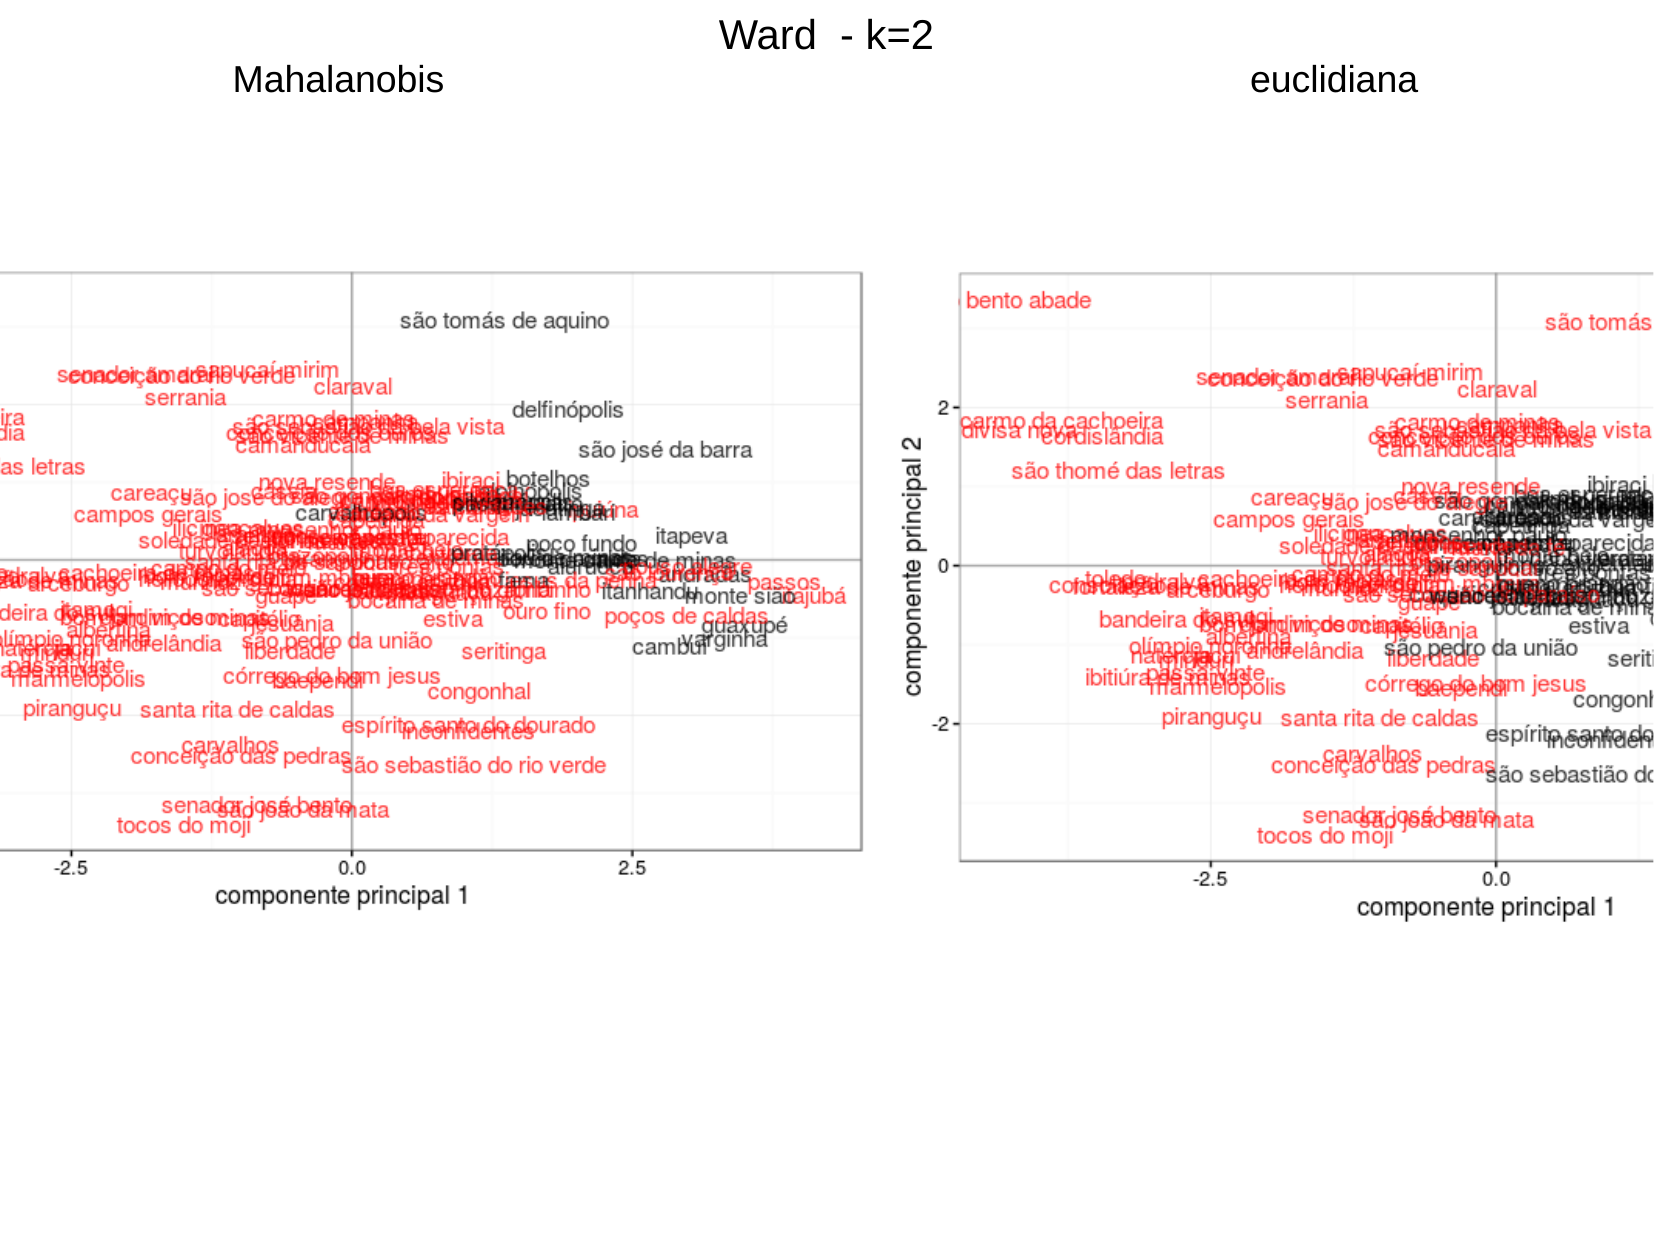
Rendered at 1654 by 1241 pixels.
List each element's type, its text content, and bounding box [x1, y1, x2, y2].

picture [885, 224, 1654, 933]
picture [0, 224, 874, 921]
title Ward - k=2 Mahalanobis euclidiana [82, 0, 1571, 160]
